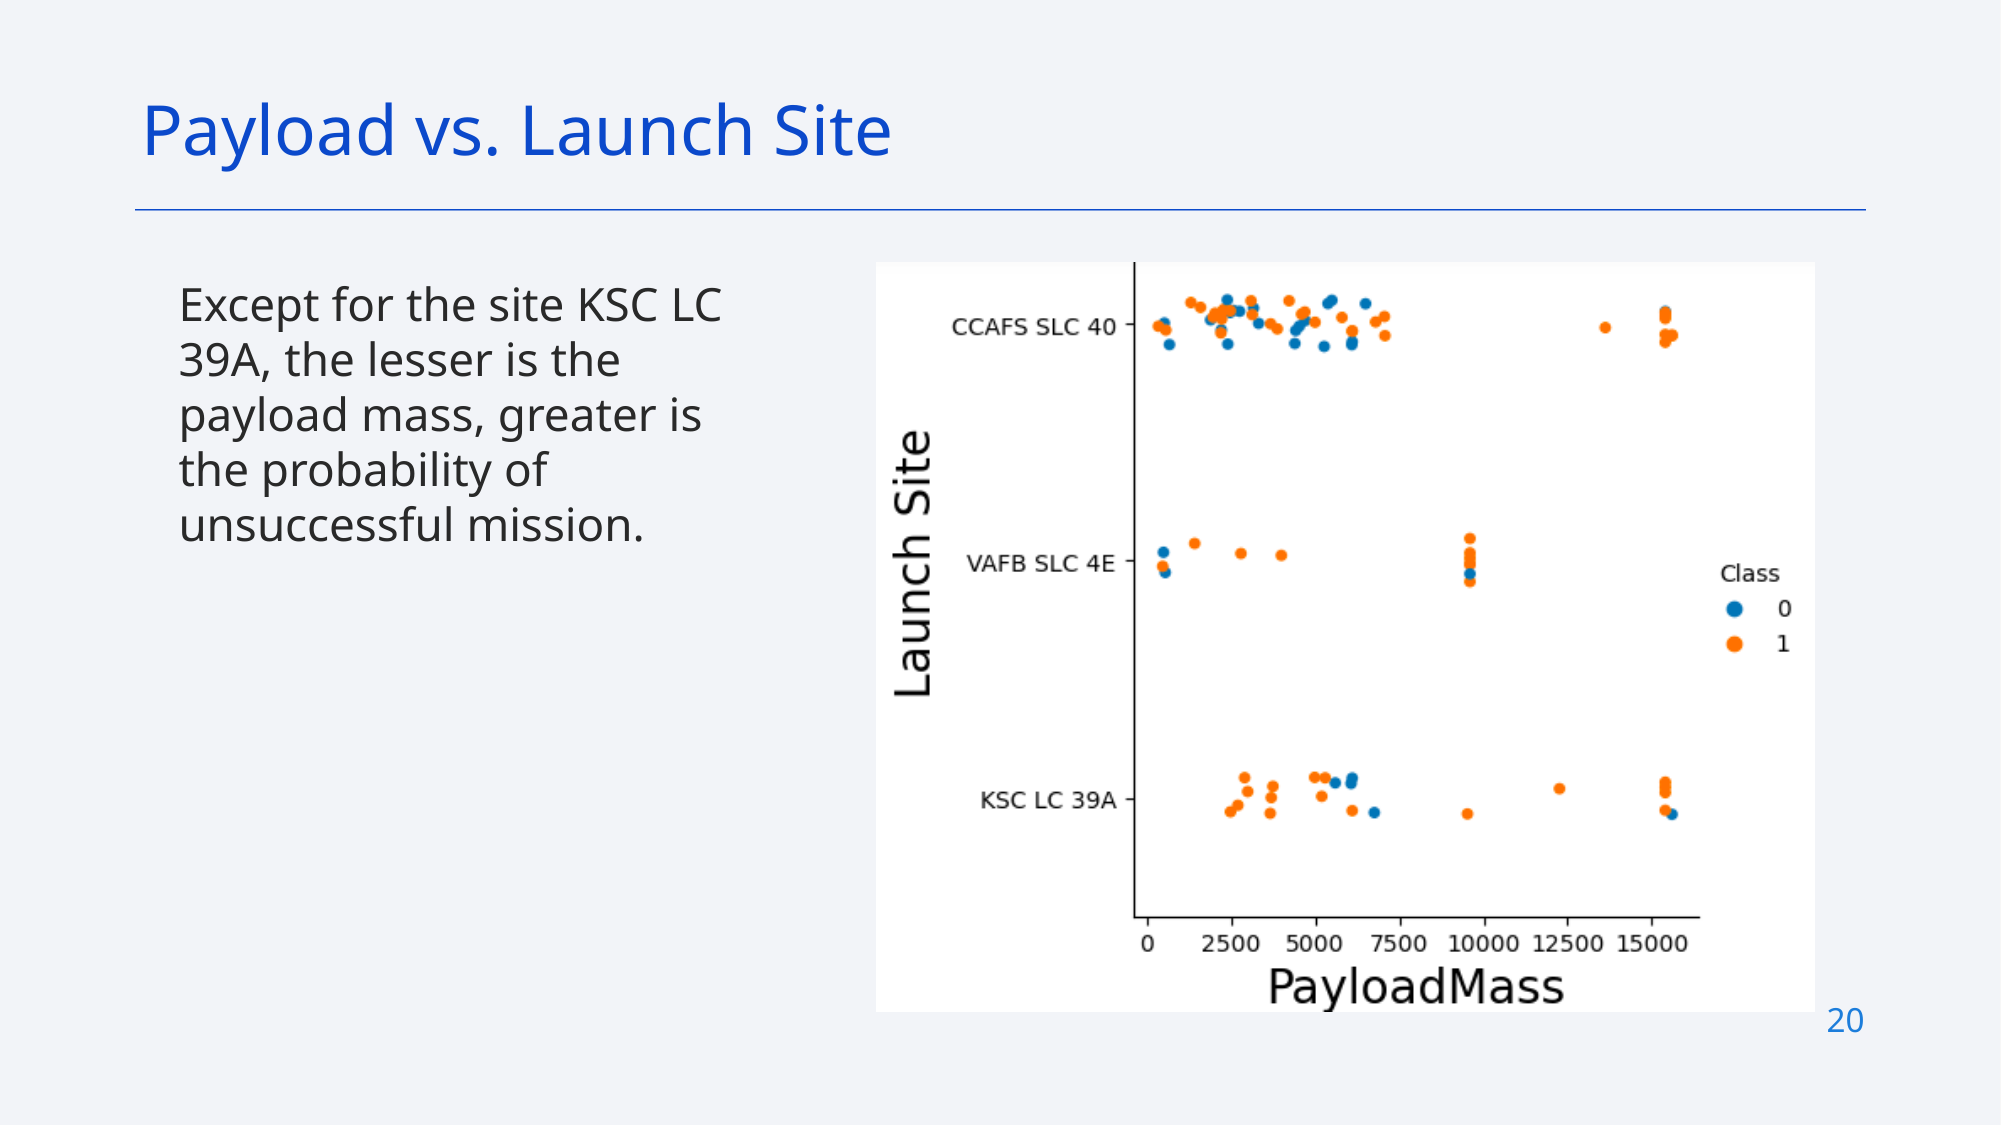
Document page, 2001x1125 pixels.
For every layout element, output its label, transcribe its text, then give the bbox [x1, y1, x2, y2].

text_box Payload vs. Launch Site [126, 88, 1852, 179]
list Except for the site KSC LC 39A, the lesser is the payload mass, greater is the probability of unsuccessful mission. [126, 268, 772, 894]
picture [0, 0, 2001, 1125]
